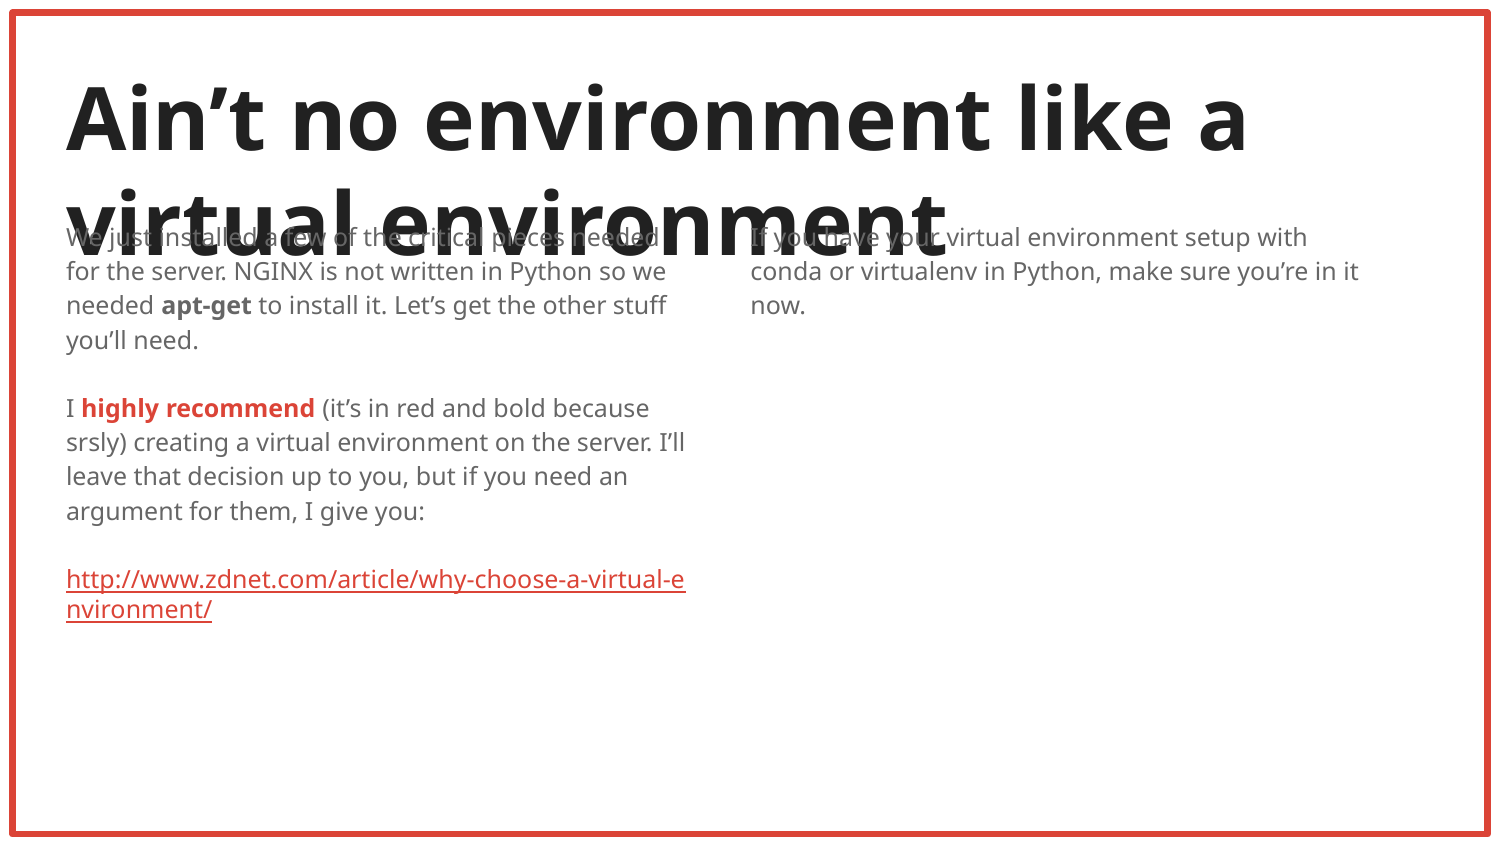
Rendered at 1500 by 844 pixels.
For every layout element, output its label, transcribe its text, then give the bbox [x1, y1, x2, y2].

list If you have your virtual environment setup with conda or virtualenv in Python, make sure you’re in it now. [735, 201, 1392, 750]
title Ain’t no environment like a virtual environment [51, 48, 1449, 180]
list We just installed a few of the critical pieces needed for the server. NGINX is not written in Python so we needed apt-get to install it. Let’s get the other stuff you’ll need. I highly recommend (it’s in red and bold because srsly) creating a virtual environment on the server. I’ll leave that decision up to you, but if you need an argument for them, I give you: http://www.zdnet.com/article/why-choose-a-virtual-environment/ [51, 201, 708, 750]
